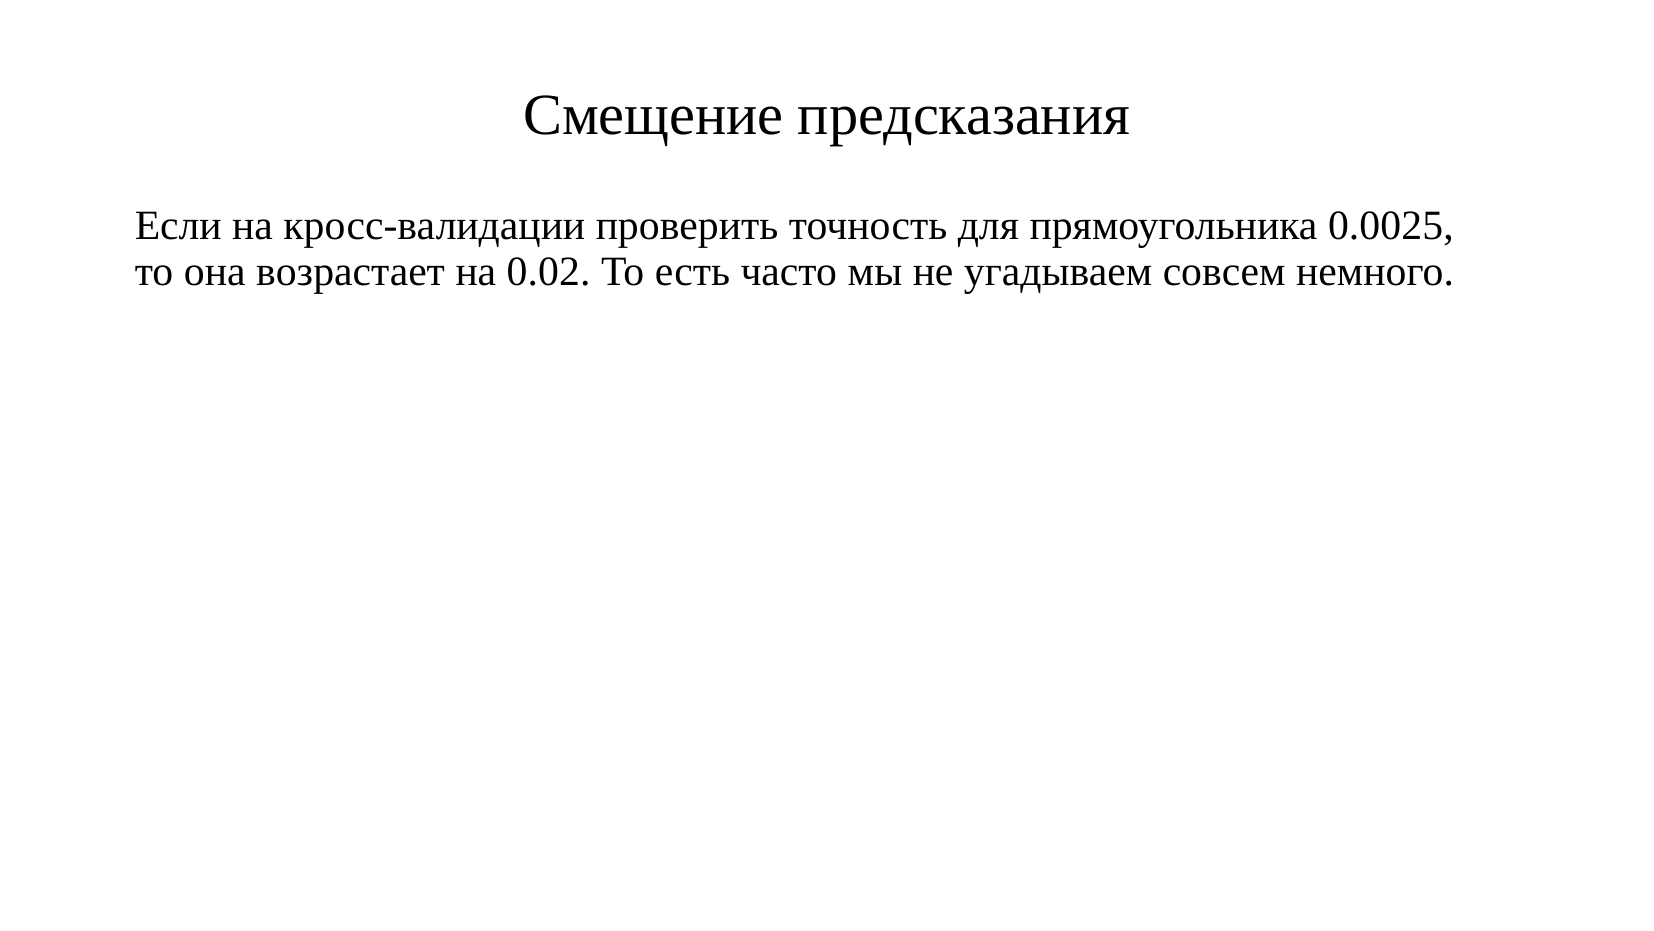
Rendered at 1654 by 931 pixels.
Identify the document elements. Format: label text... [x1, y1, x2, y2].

text_box Если на кросс-валидации проверить точность для прямоугольника 0.0025, то она возрастает на 0.02. То есть часто мы не угадываем совсем немного. [120, 195, 1470, 303]
text_box Смещение предсказания [508, 75, 1145, 155]
